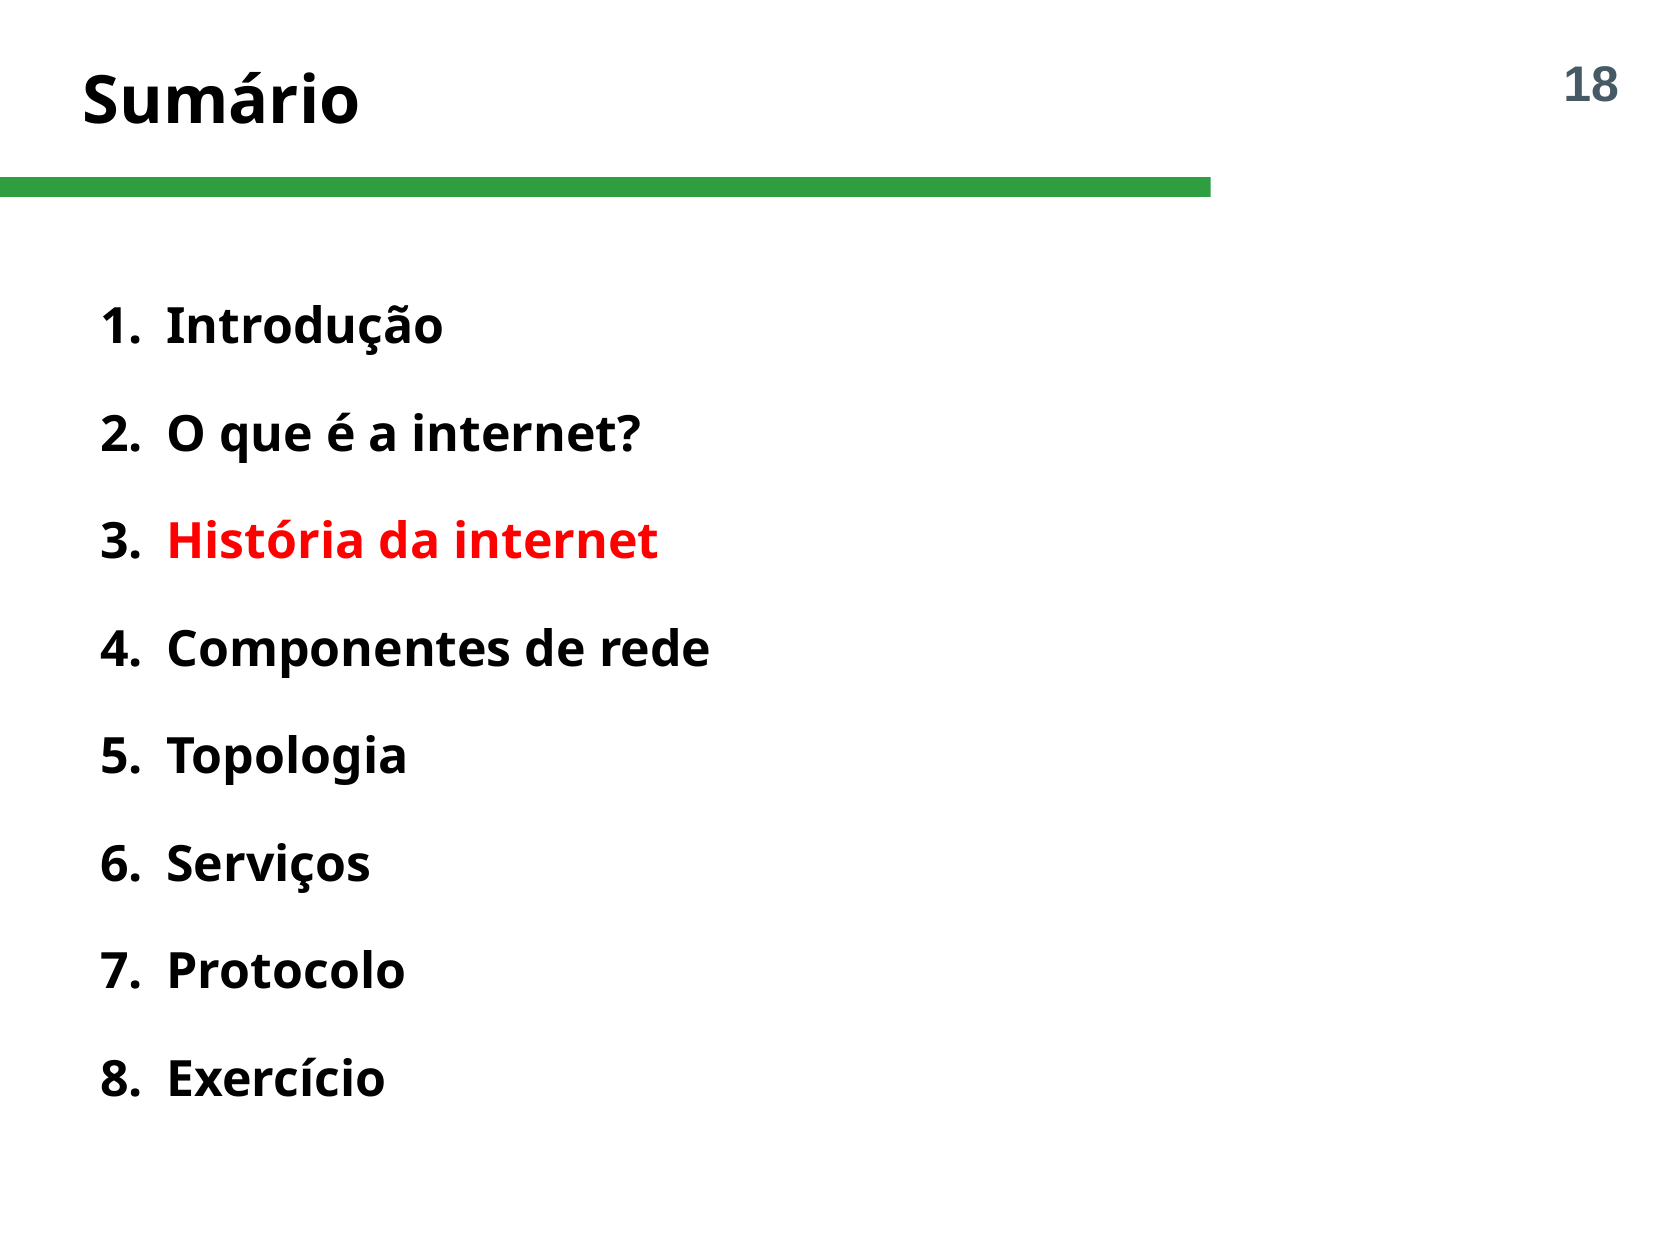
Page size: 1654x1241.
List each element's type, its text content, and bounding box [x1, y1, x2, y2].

list Introdução O que é a internet? História da internet Componentes de rede Topologia Serviços Protocolo Exercício [82, 290, 1571, 1032]
title Sumário [82, 0, 1152, 202]
